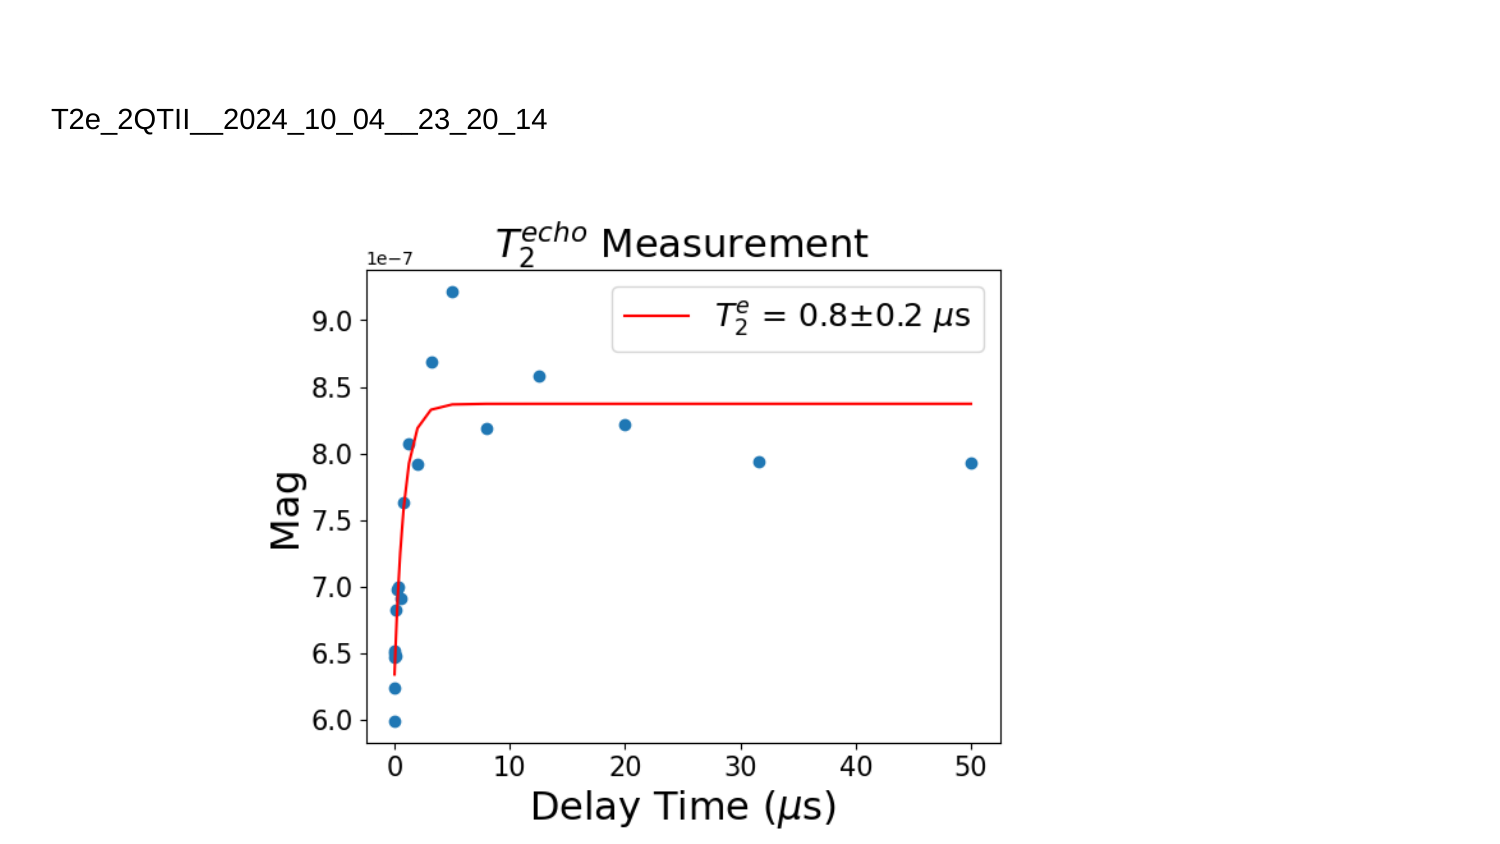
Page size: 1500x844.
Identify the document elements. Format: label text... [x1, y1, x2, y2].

title T2e_2QTII__2024_10_04__23_20_14 [51, 72, 1449, 167]
picture [254, 206, 1012, 844]
